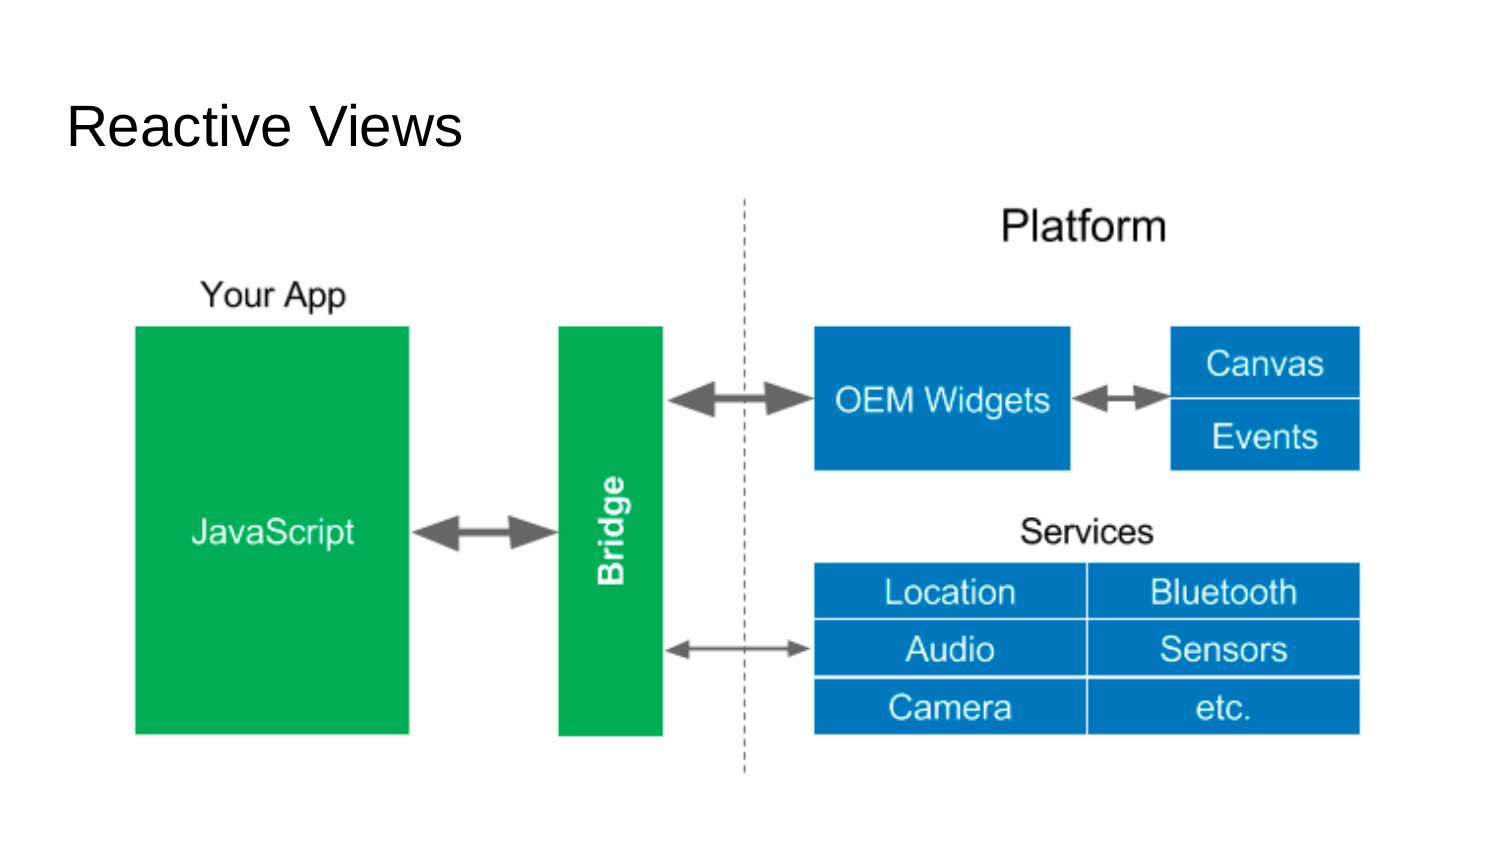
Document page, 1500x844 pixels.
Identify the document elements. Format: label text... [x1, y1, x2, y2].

picture [130, 189, 1370, 782]
title Reactive Views [51, 72, 1449, 167]
